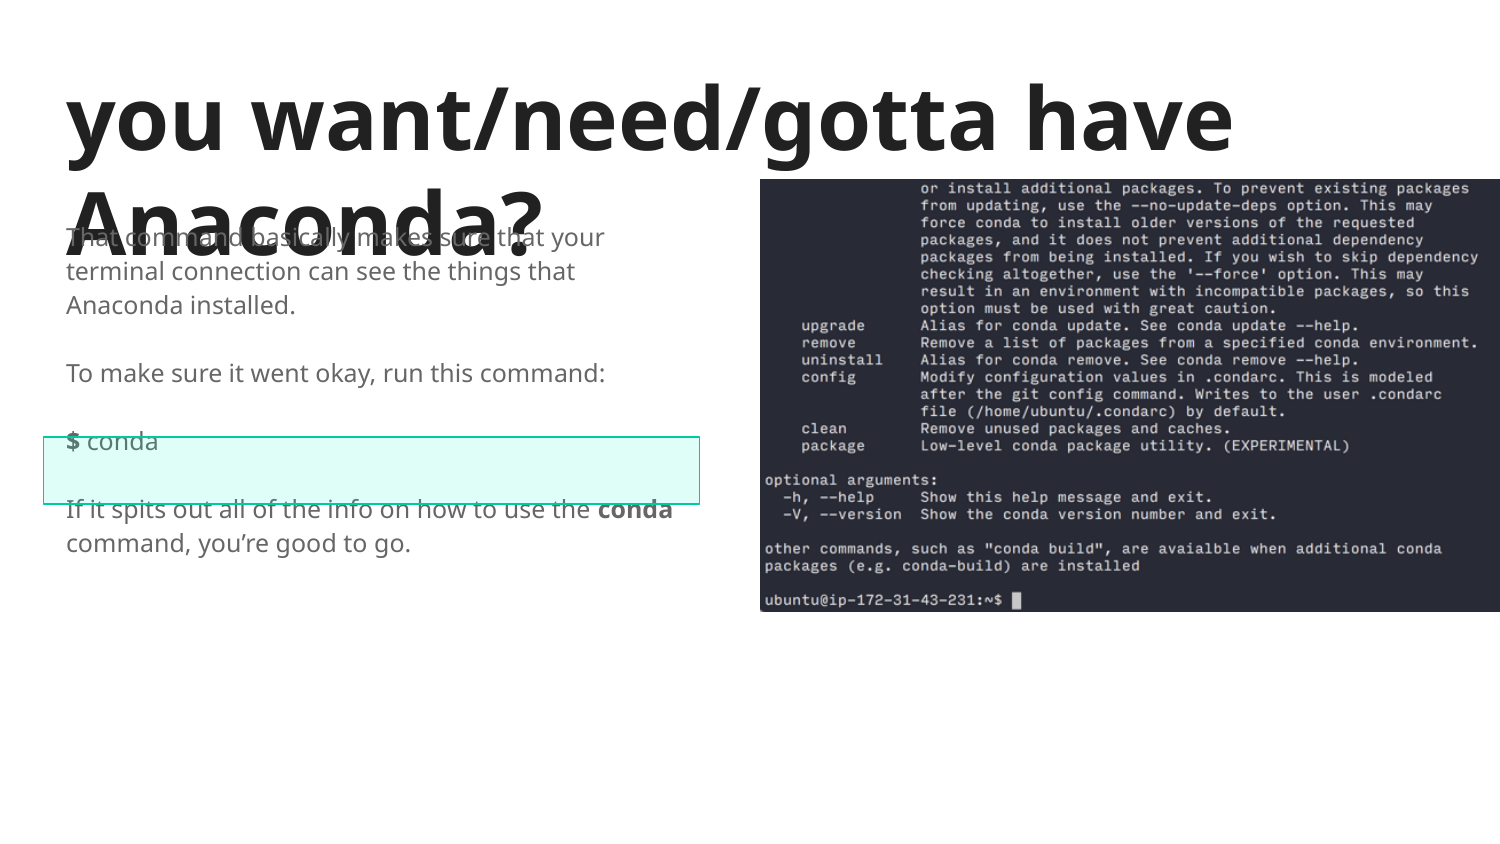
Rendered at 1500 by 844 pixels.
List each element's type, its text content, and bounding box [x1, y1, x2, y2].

picture [760, 179, 1500, 612]
list That command basically makes sure that your terminal connection can see the things that Anaconda installed. To make sure it went okay, run this command: $ conda If it spits out all of the info on how to use the conda command, you’re good to go. [51, 201, 708, 750]
text_box [45, 439, 698, 502]
title you want/need/gotta have Anaconda? [51, 48, 1449, 180]
